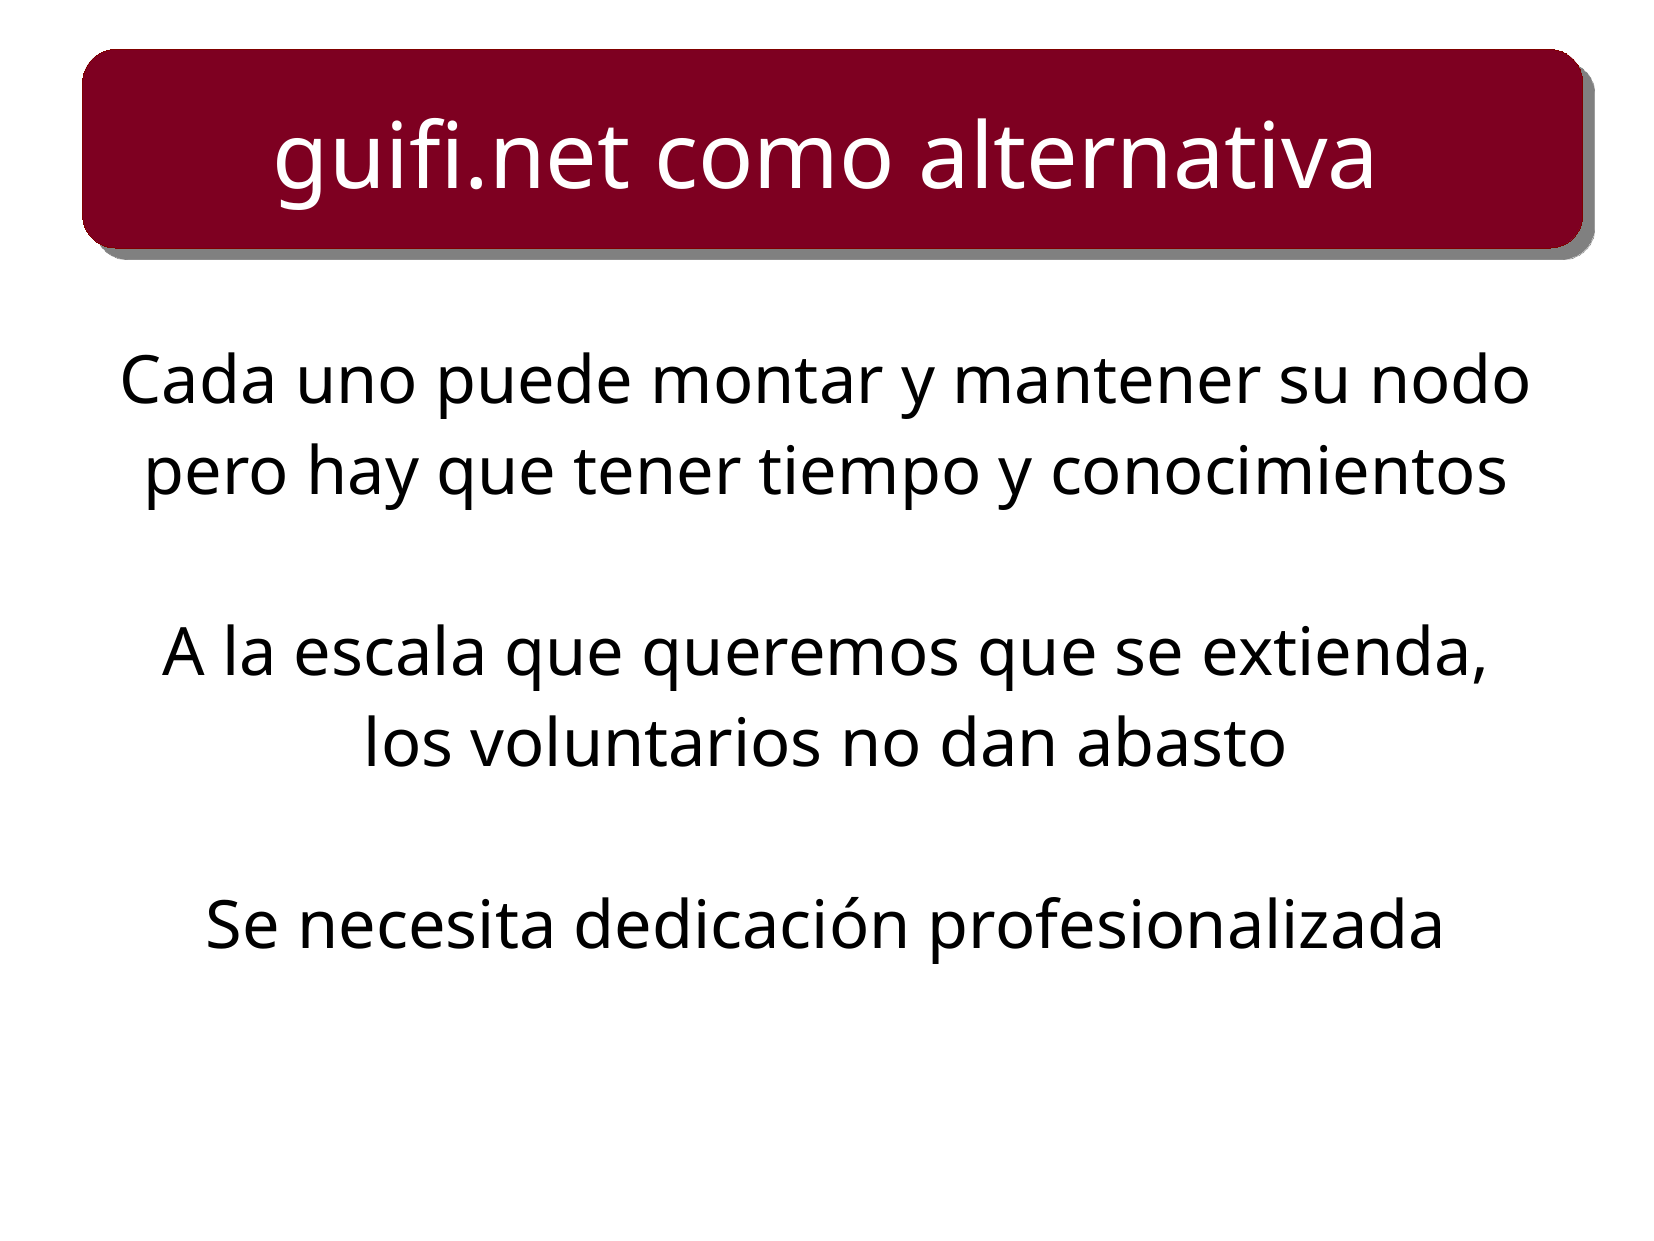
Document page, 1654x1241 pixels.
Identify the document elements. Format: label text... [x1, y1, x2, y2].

subtitle Cada uno puede montar y mantener su nodo pero hay que tener tiempo y conocimientos A la escala que queremos que se extienda, los voluntarios no dan abasto Se necesita dedicación profesionalizada [82, 290, 1571, 1010]
title guifi.net como alternativa [82, 49, 1571, 257]
